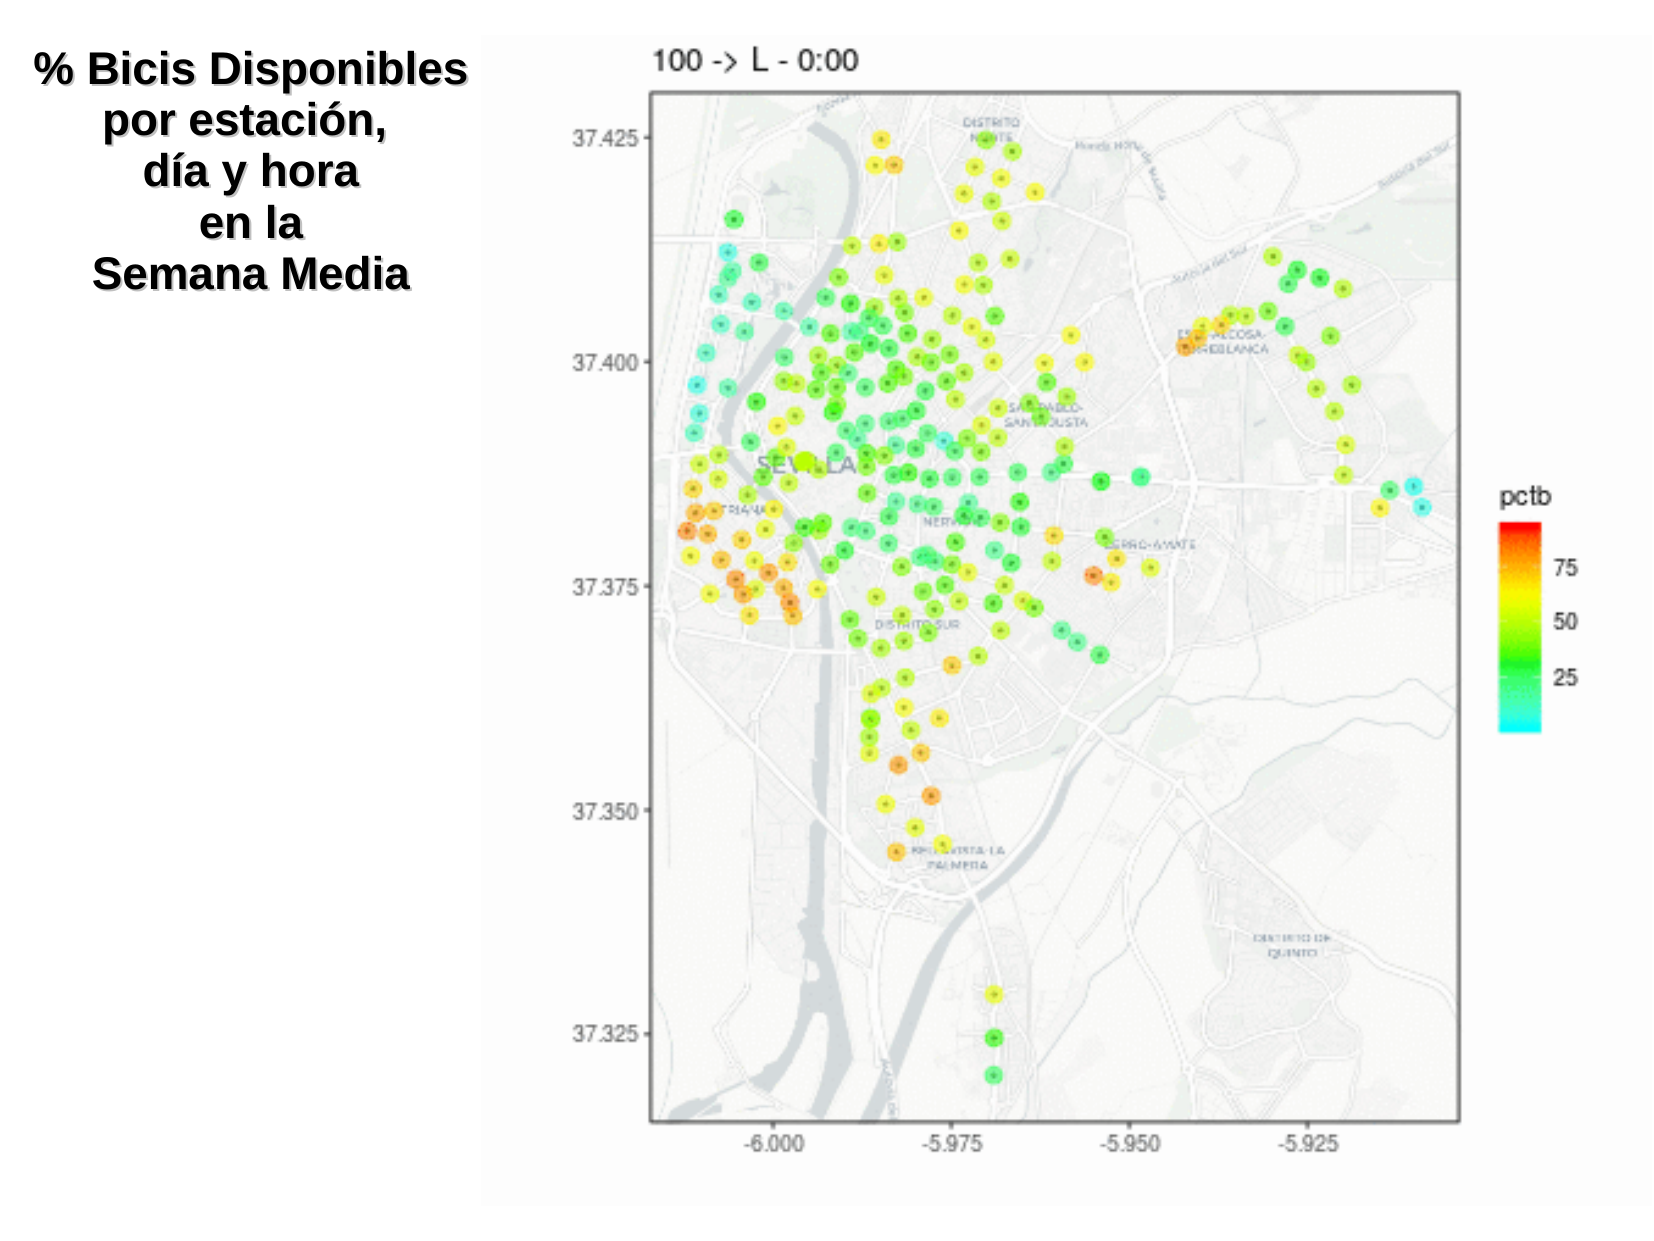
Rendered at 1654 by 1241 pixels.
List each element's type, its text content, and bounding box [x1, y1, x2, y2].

text_box % Bicis Disponibles por estación, día y hora en la Semana Media [0, 35, 514, 358]
picture [481, 35, 1652, 1206]
